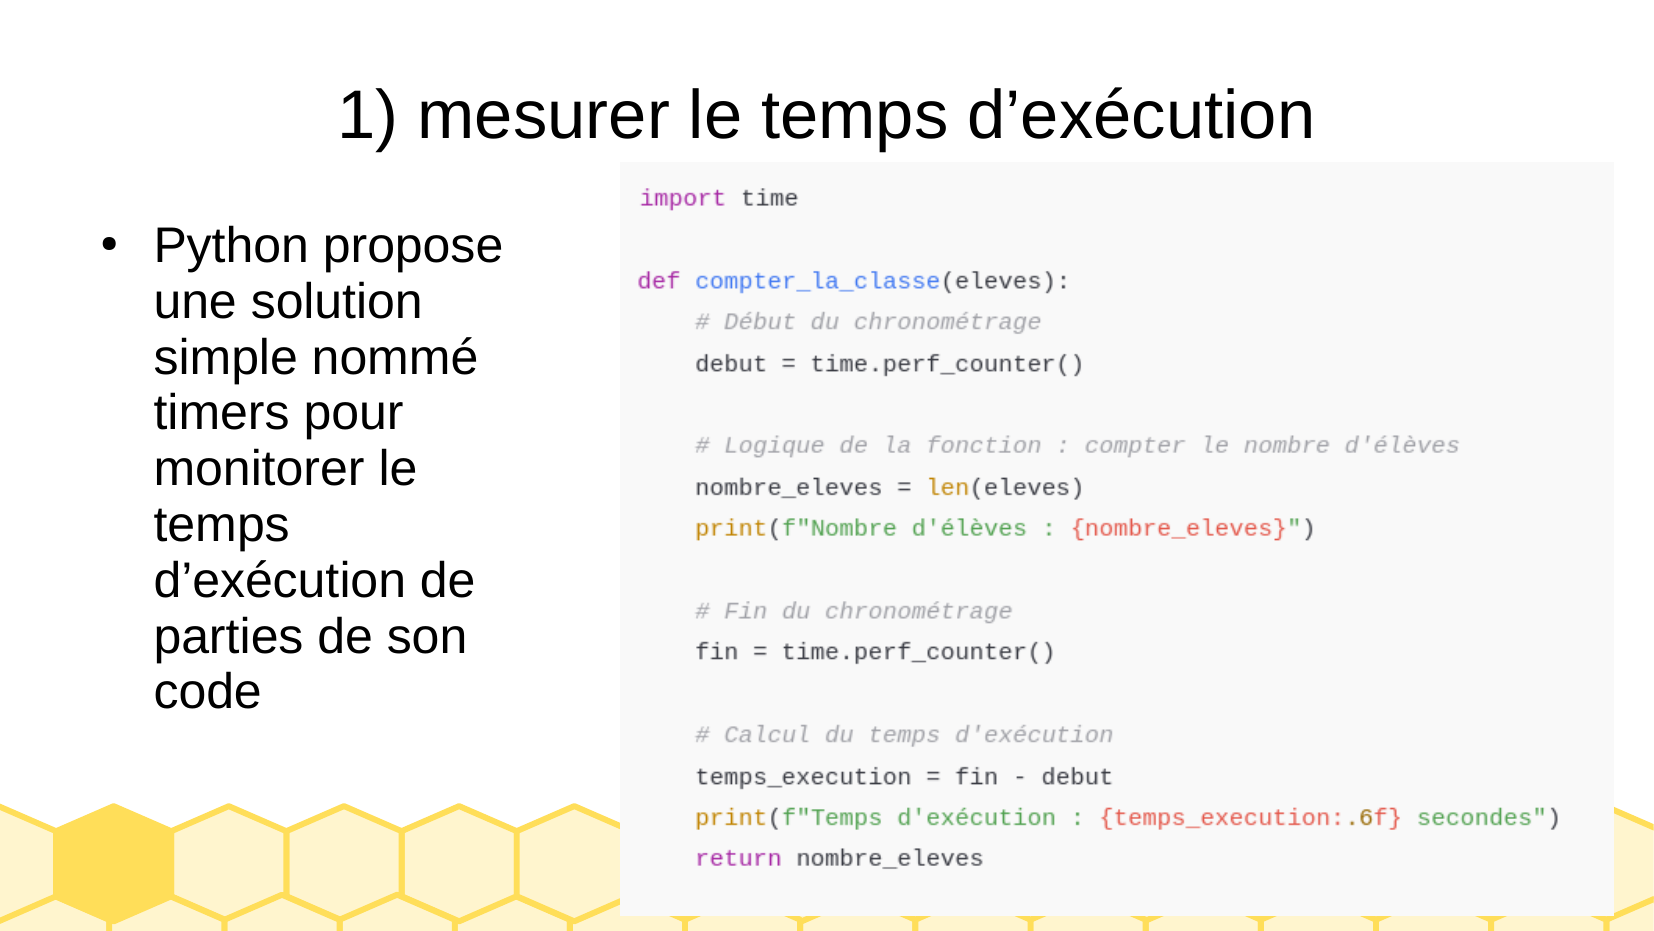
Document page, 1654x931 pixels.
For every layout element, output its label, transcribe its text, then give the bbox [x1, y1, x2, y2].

title 1) mesurer le temps d’exécution [82, 37, 1571, 193]
picture [620, 162, 1614, 916]
list Python propose une solution simple nommé timers pour monitorer le temps d’exécution de parties de son code [82, 217, 532, 758]
